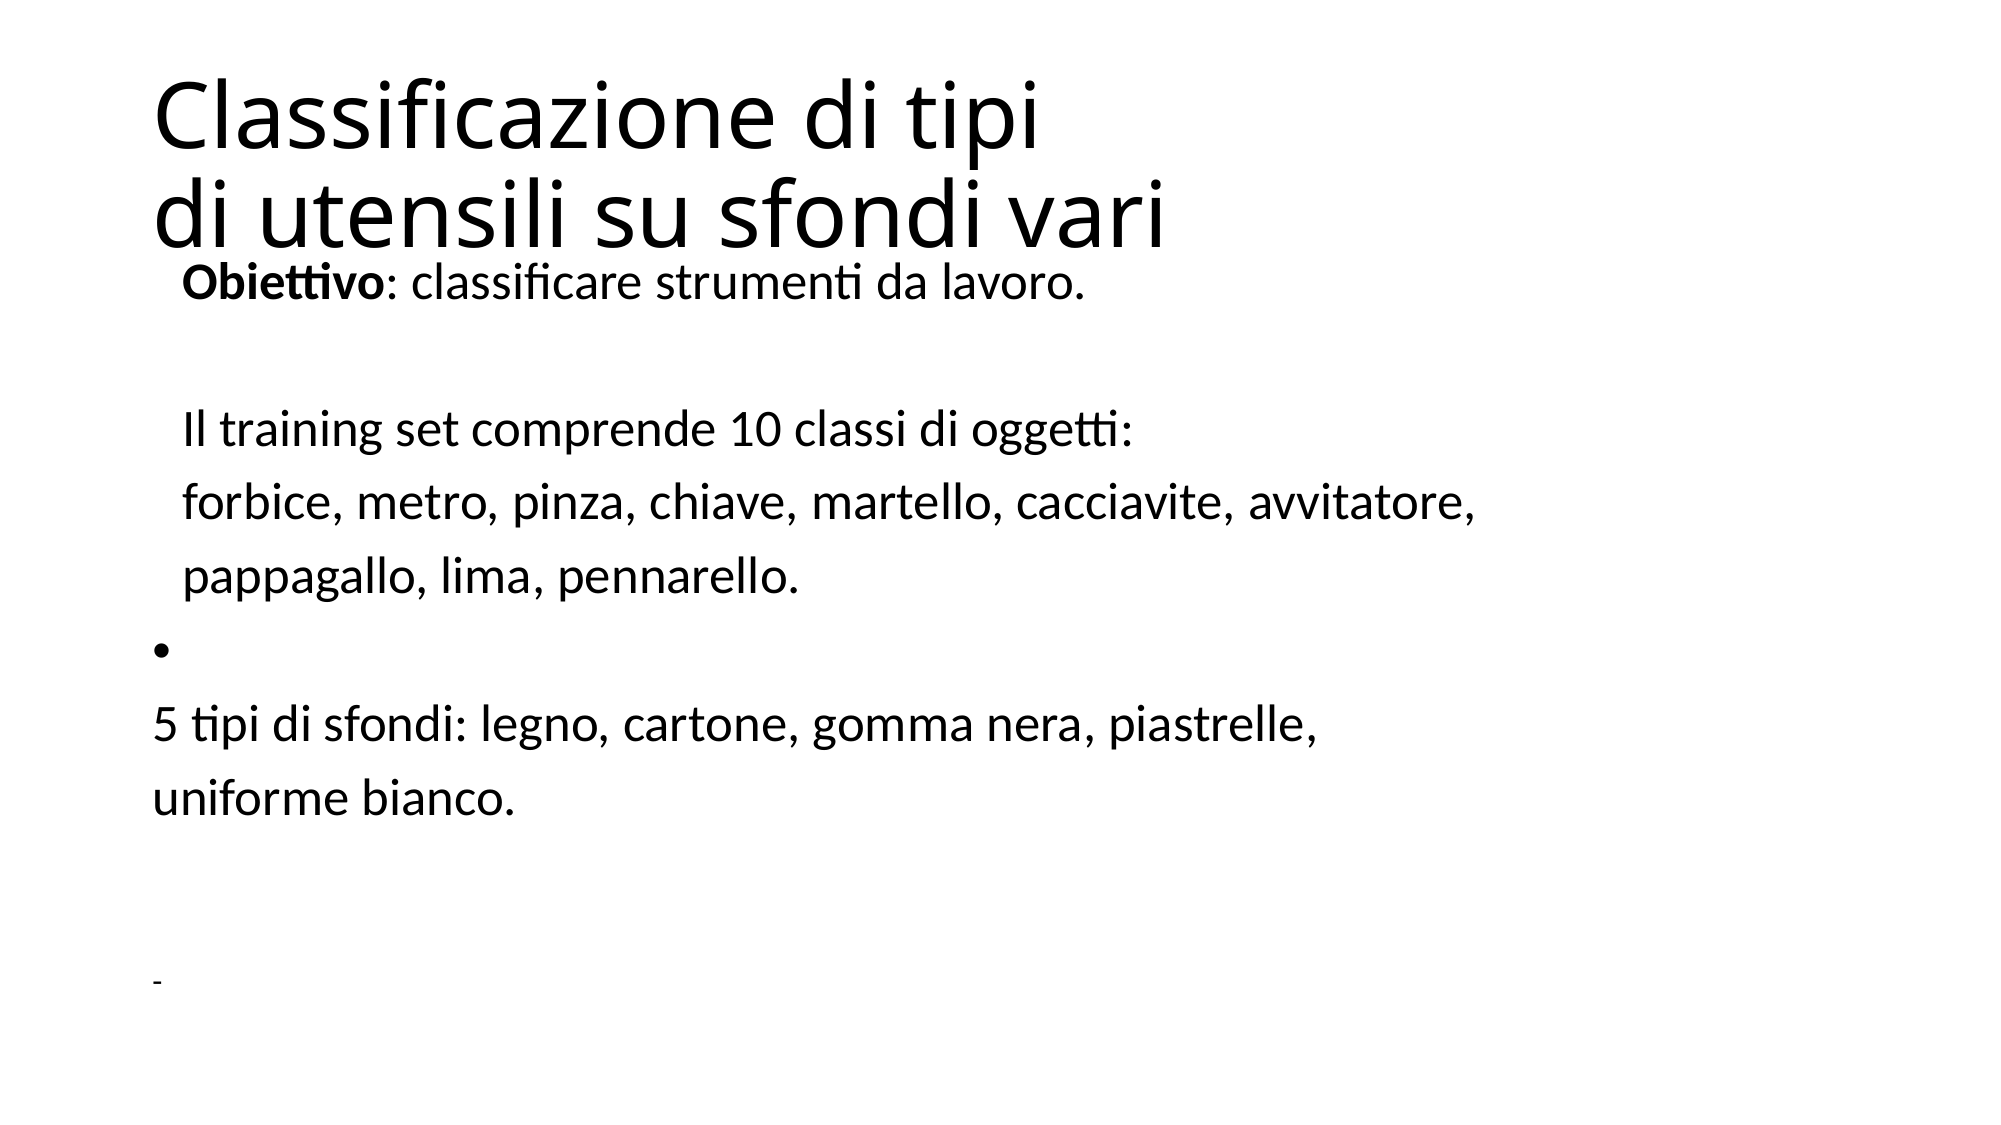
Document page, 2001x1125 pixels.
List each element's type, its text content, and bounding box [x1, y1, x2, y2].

title Classificazione di tipi di utensili su sfondi vari [137, 59, 1863, 247]
list Obiettivo: classificare strumenti da lavoro. Il training set comprende 10 classi di oggetti: forbice, metro, pinza, chiave, martello, cacciavite, avvitatore, pappagallo, lima, pennarello. 5 tipi di sfondi: legno, cartone, gomma nera, piastrelle, uniforme bianco. [137, 247, 1887, 841]
